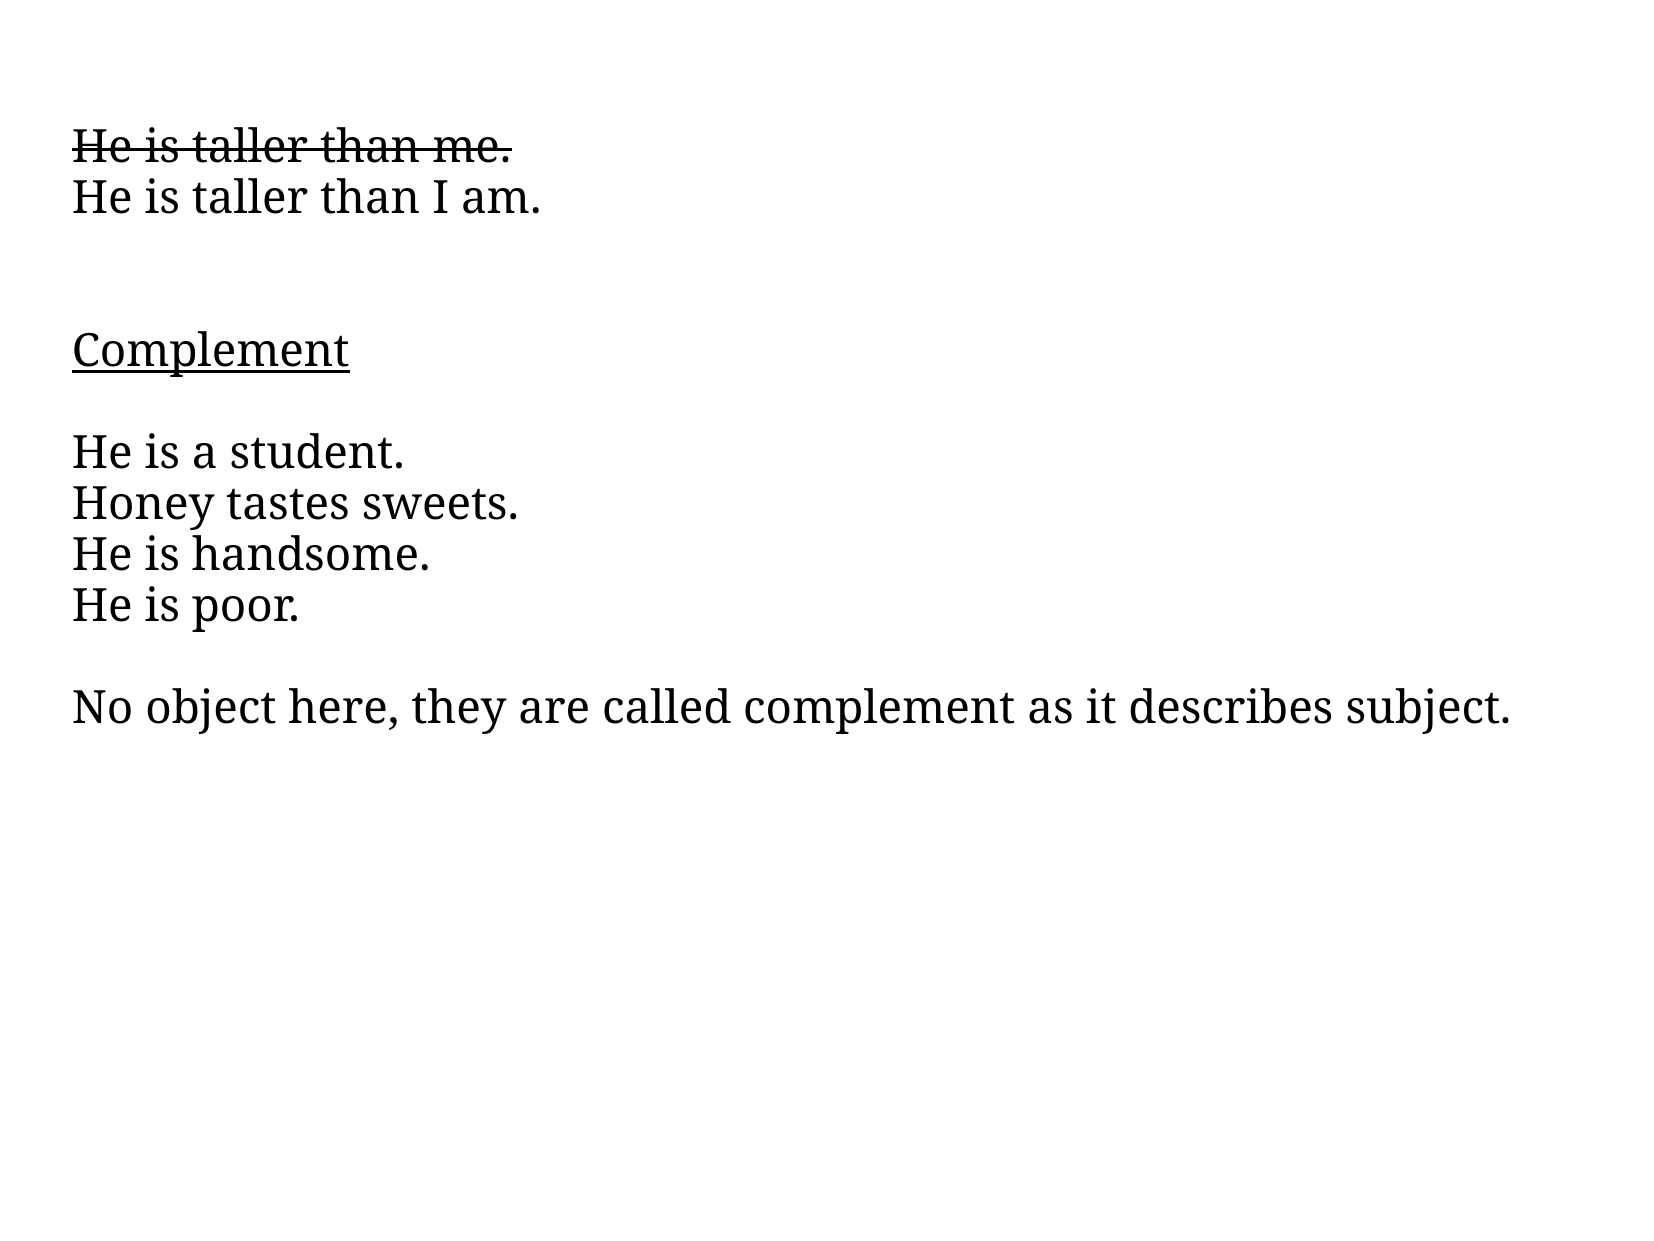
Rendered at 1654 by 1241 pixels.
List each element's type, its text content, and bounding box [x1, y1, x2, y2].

text_box He is taller than me. He is taller than I am. Complement He is a student. Honey tastes sweets. He is handsome. He is poor. No object here, they are called complement as it describes subject. [71, 120, 1560, 1140]
